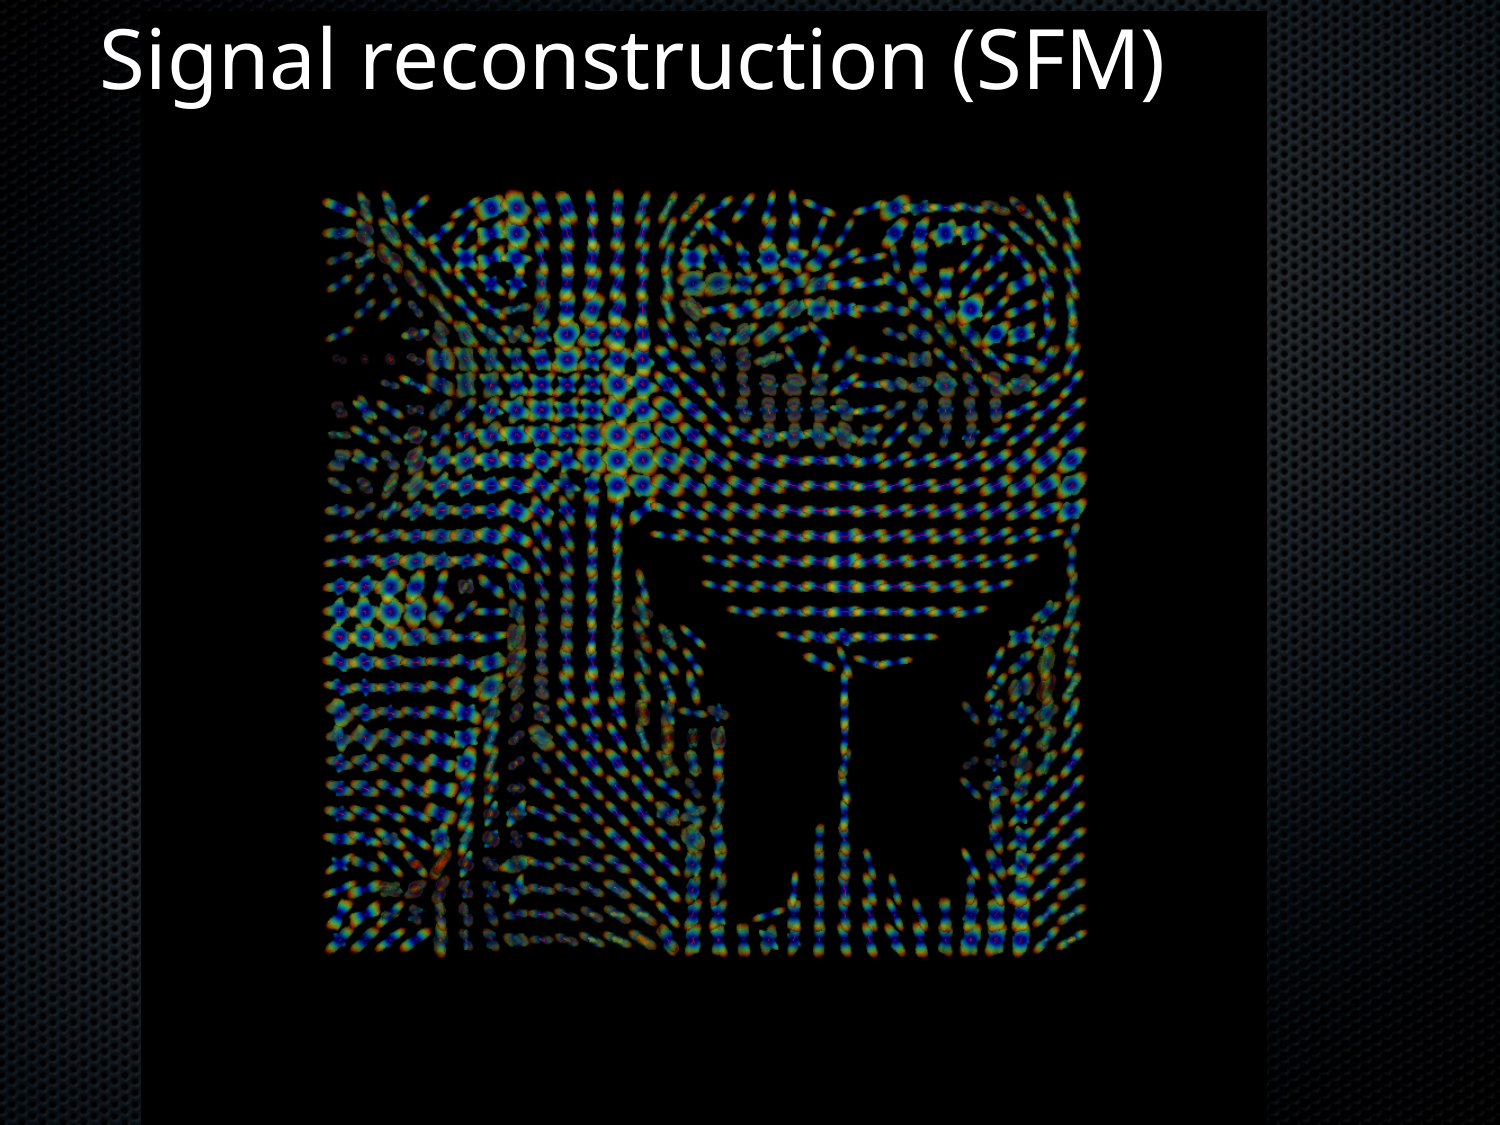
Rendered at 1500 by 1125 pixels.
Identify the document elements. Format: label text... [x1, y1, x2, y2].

title Signal reconstruction (SFM) [91, 0, 1411, 131]
picture [0, 0, 1500, 1125]
